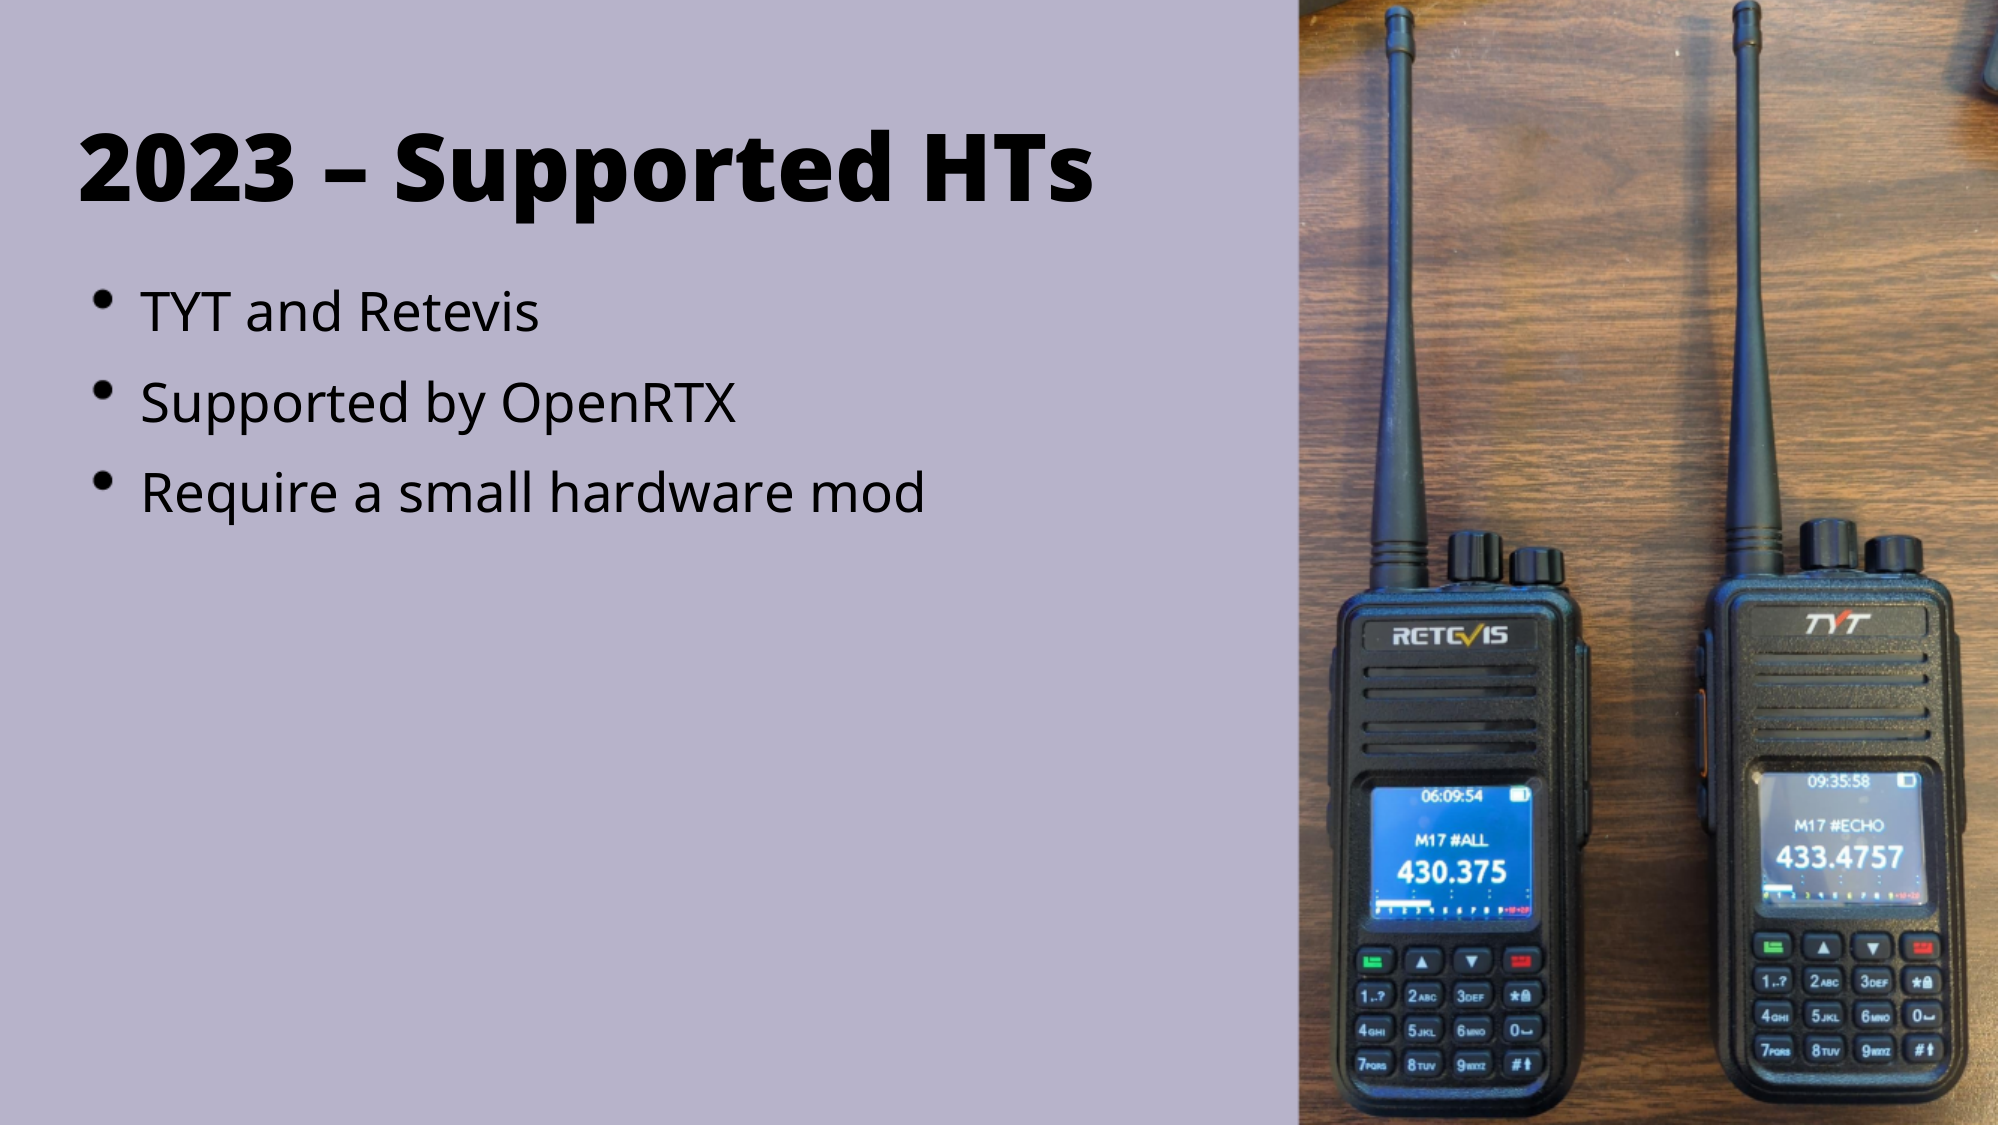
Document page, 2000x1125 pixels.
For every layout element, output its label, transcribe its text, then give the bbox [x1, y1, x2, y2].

text_box Supported by OpenRTX [140, 363, 716, 419]
text_box TYT and Retevis [140, 273, 534, 328]
text_box Require a small hardware mod [140, 454, 868, 510]
text_box 2023 – Supported HTs [78, 101, 1027, 195]
picture [0, 0, 1998, 1125]
